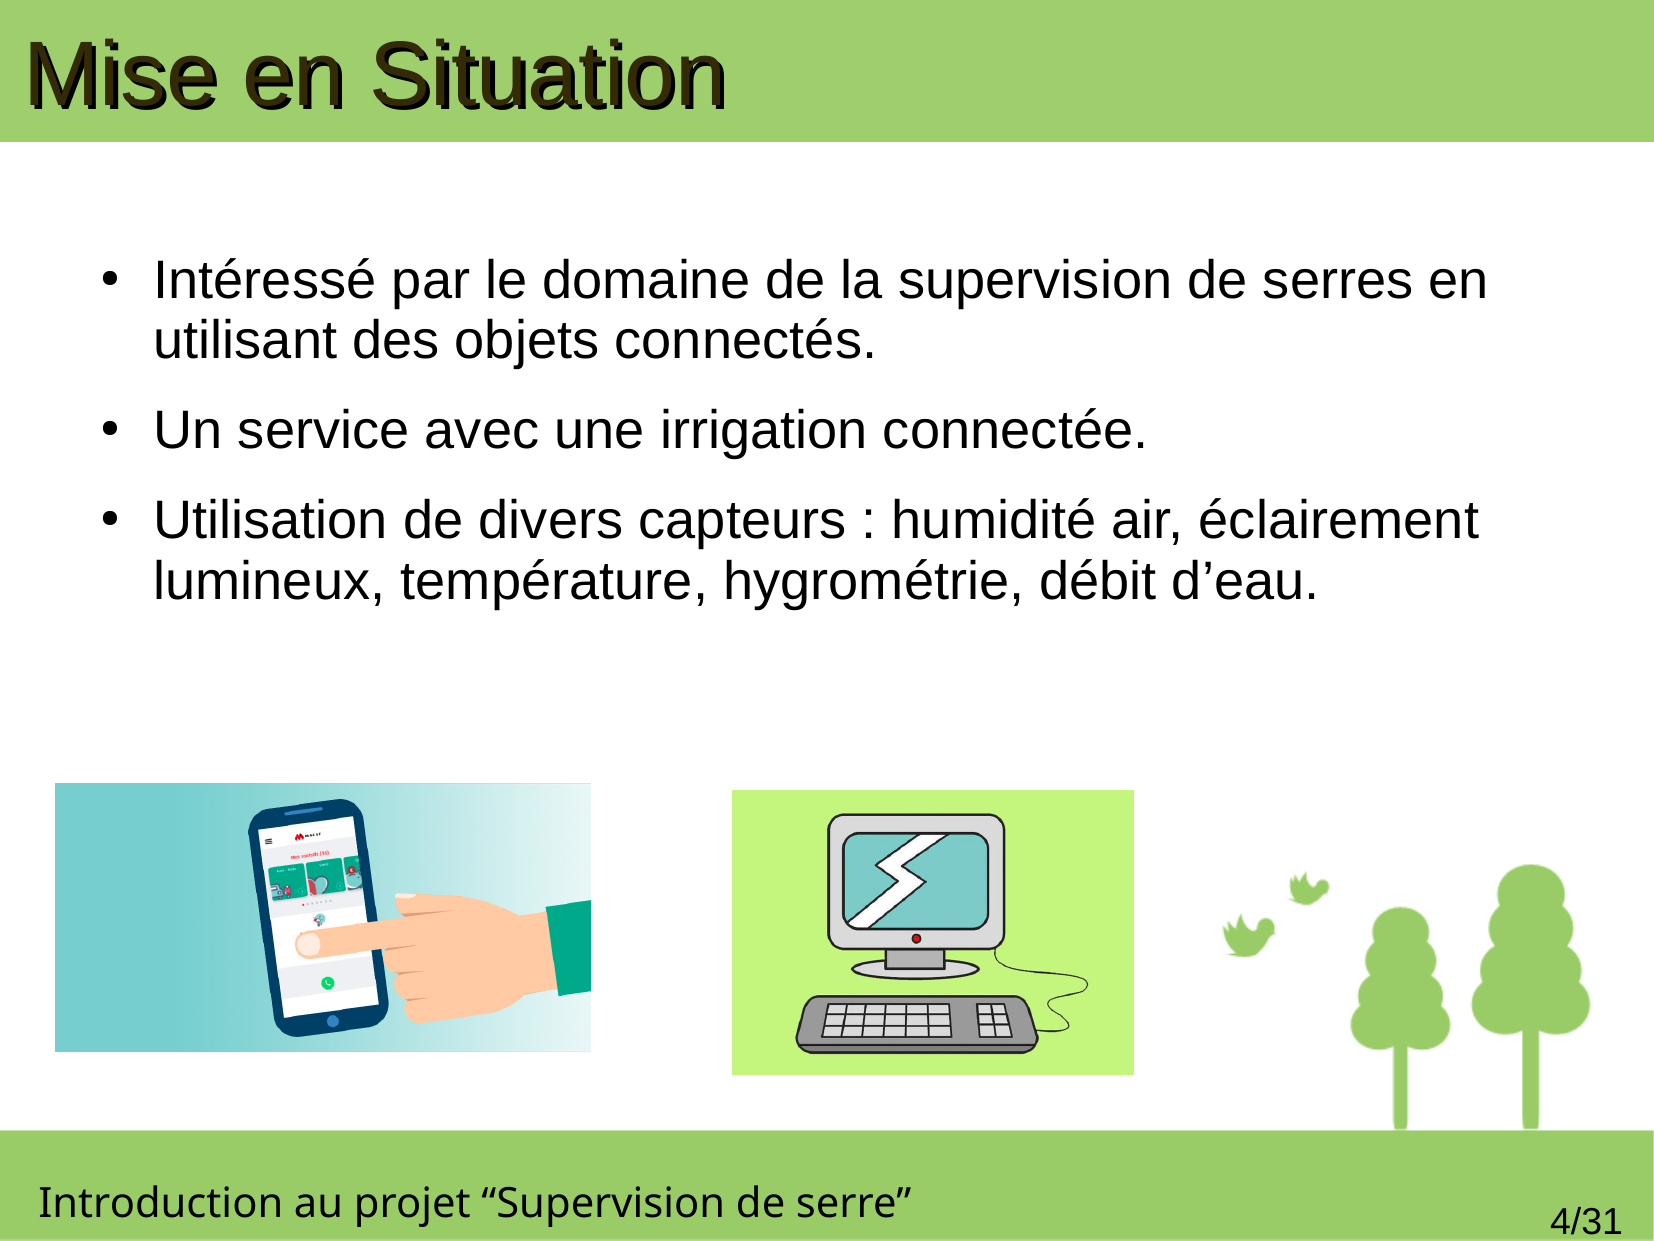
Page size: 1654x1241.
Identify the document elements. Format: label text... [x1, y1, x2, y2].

text_box <numéro>/31 [1535, 1192, 1654, 1241]
picture [0, 142, 1654, 1241]
title Mise en Situation [23, 5, 1654, 142]
text_box Introduction au projet “Supervision de serre” [23, 1165, 1441, 1229]
list Intéressé par le domaine de la supervision de serres en utilisant des objets connectés. Un service avec une irrigation connectée. Utilisation de divers capteurs : humidité air, éclairement lumineux, température, hygrométrie, débit d’eau. [82, 249, 1571, 969]
text_box [0, 0, 1654, 142]
